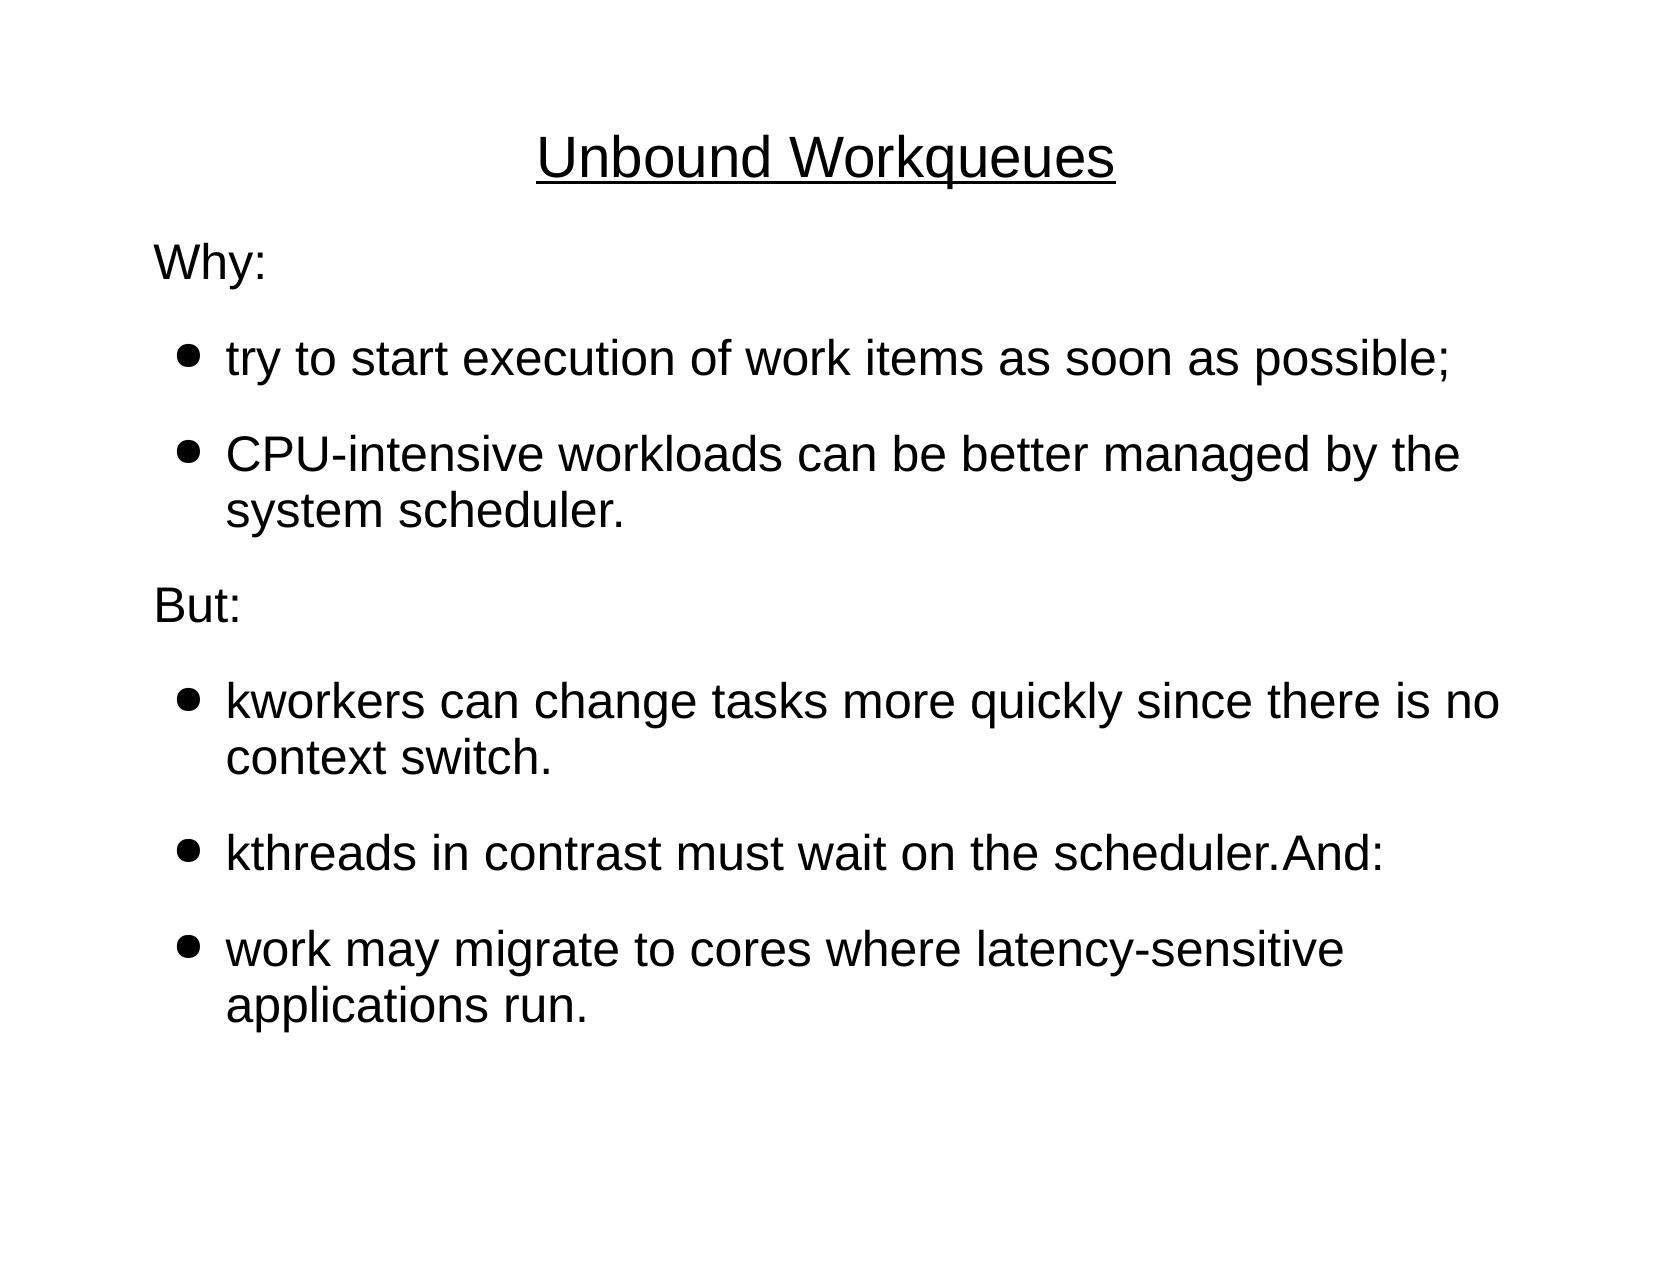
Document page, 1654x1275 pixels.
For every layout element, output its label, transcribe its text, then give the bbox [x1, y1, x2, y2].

list Why: try to start execution of work items as soon as possible; CPU-intensive workloads can be better managed by the system scheduler. But: kworkers can change tasks more quickly since there is no context switch. kthreads in contrast must wait on the scheduler.And: work may migrate to cores where latency-sensitive applications run. [82, 234, 1571, 1033]
title Unbound Workqueues [82, 50, 1571, 234]
